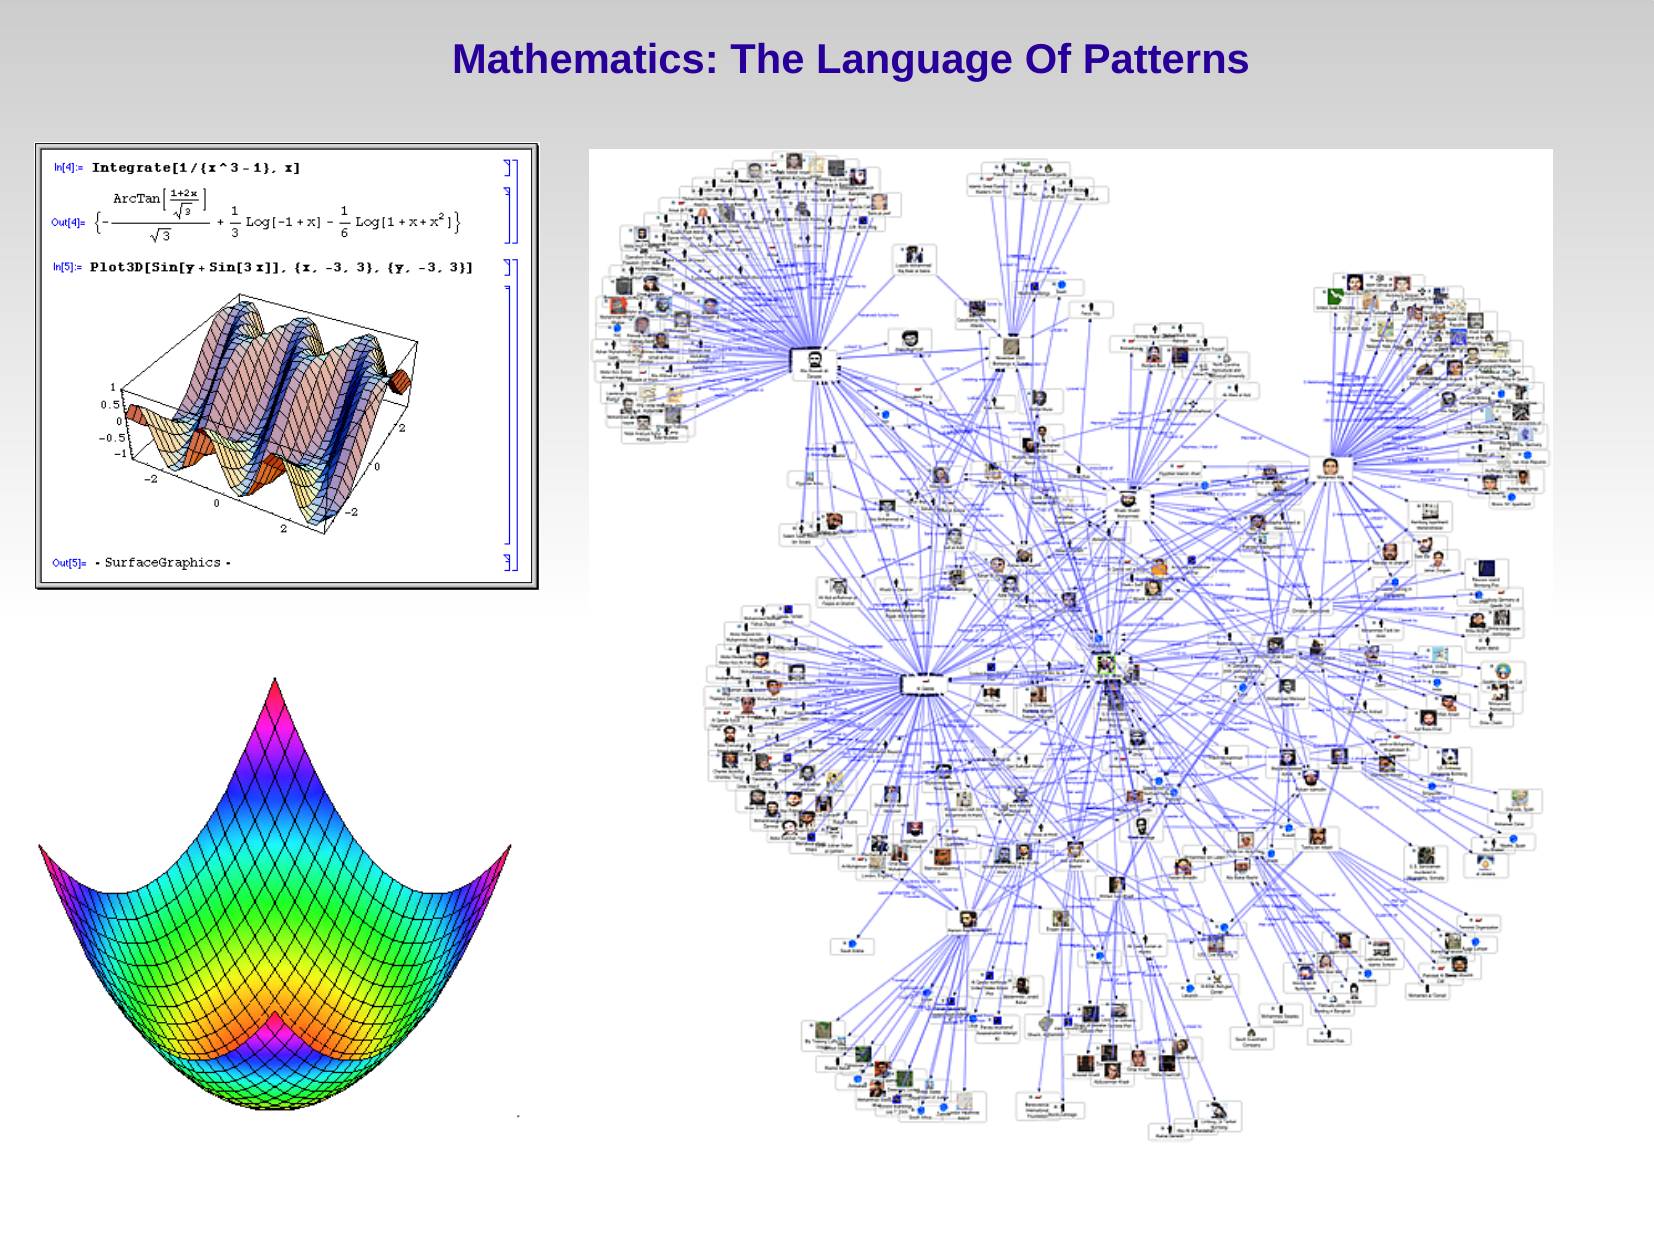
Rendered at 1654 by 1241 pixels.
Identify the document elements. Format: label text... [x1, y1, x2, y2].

picture [34, 142, 540, 591]
text_box Mathematics: The Language Of Patterns [330, 28, 1266, 98]
picture [589, 149, 1553, 1144]
picture [30, 669, 520, 1118]
